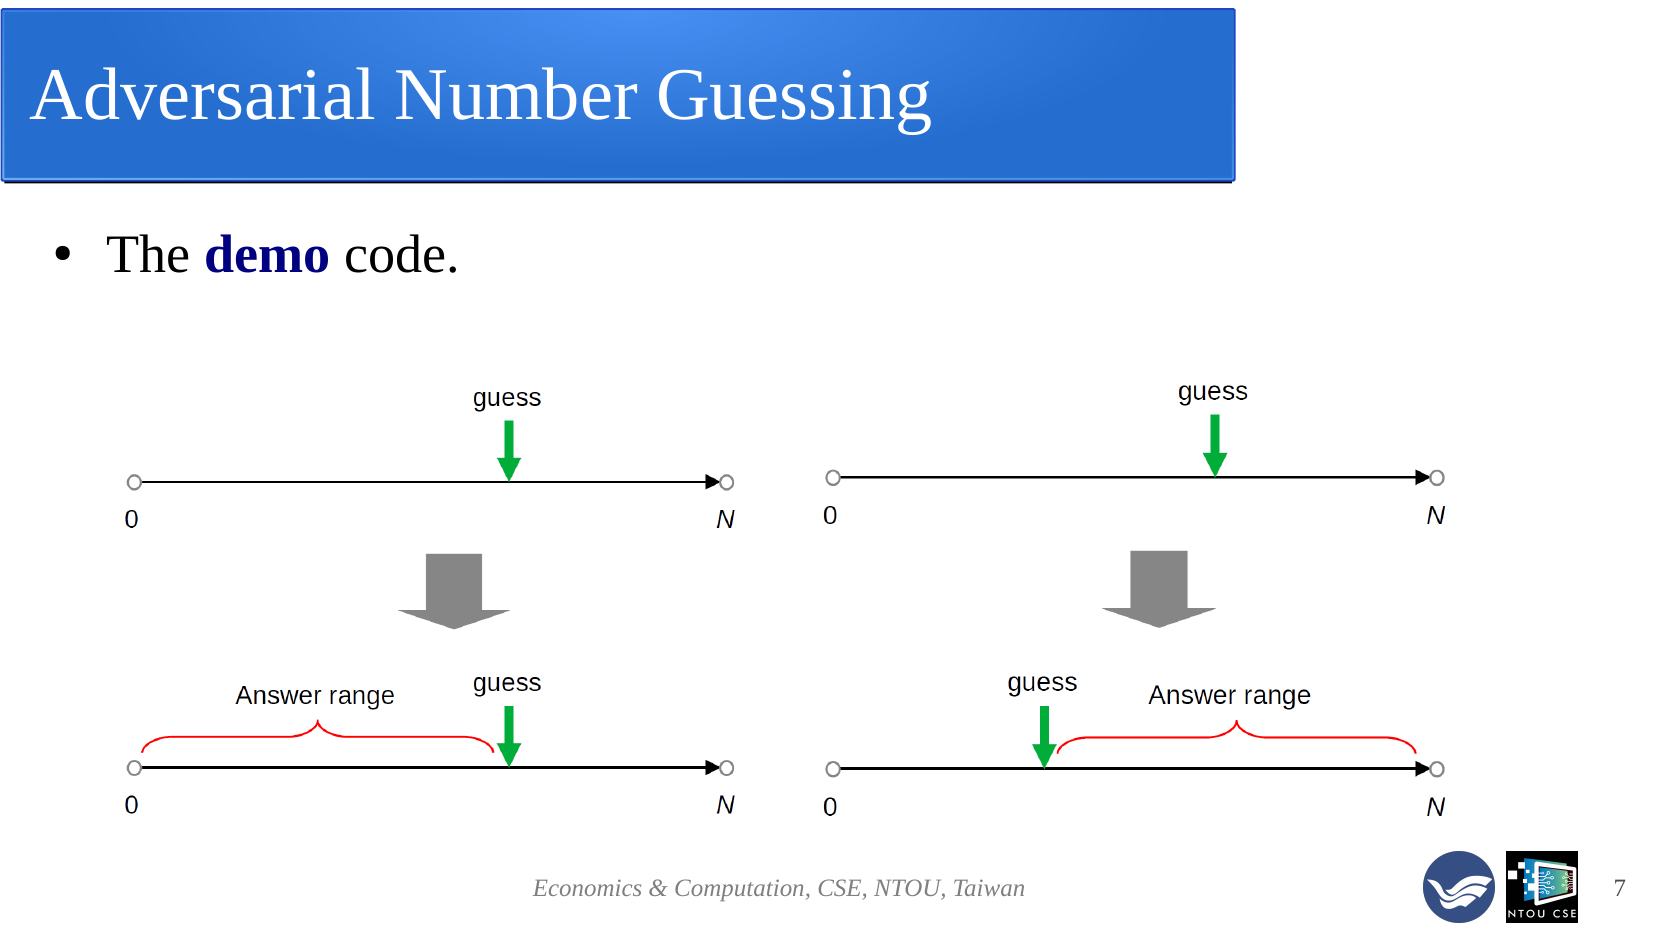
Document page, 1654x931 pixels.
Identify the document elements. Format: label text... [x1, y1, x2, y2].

picture [1506, 851, 1578, 923]
picture [817, 371, 1471, 832]
picture [1423, 851, 1495, 923]
picture [81, 376, 792, 839]
title Adversarial Number Guessing [29, 17, 1138, 172]
list The demo code. [35, 224, 1524, 764]
